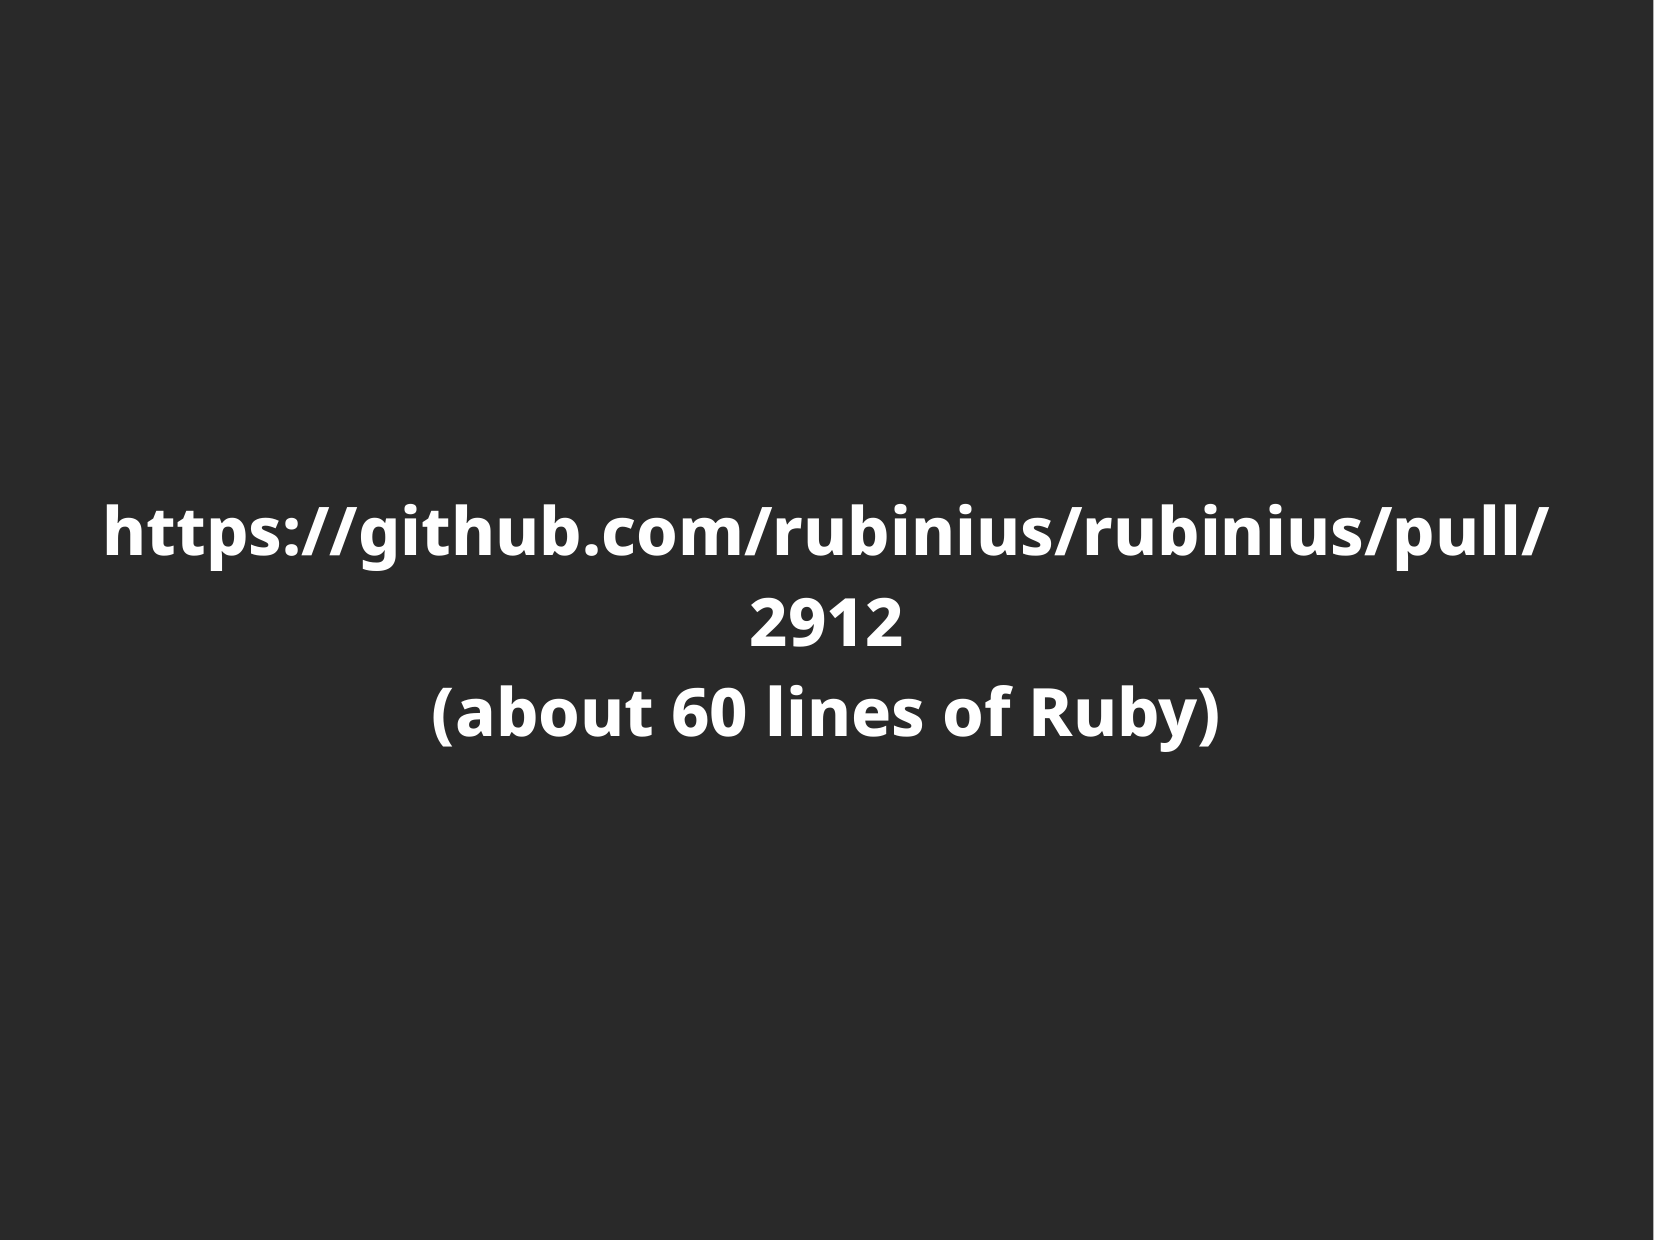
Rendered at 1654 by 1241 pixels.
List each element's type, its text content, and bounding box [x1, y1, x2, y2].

subtitle https://github.com/rubinius/rubinius/pull/2912 (about 60 lines of Ruby) [82, 501, 1571, 739]
